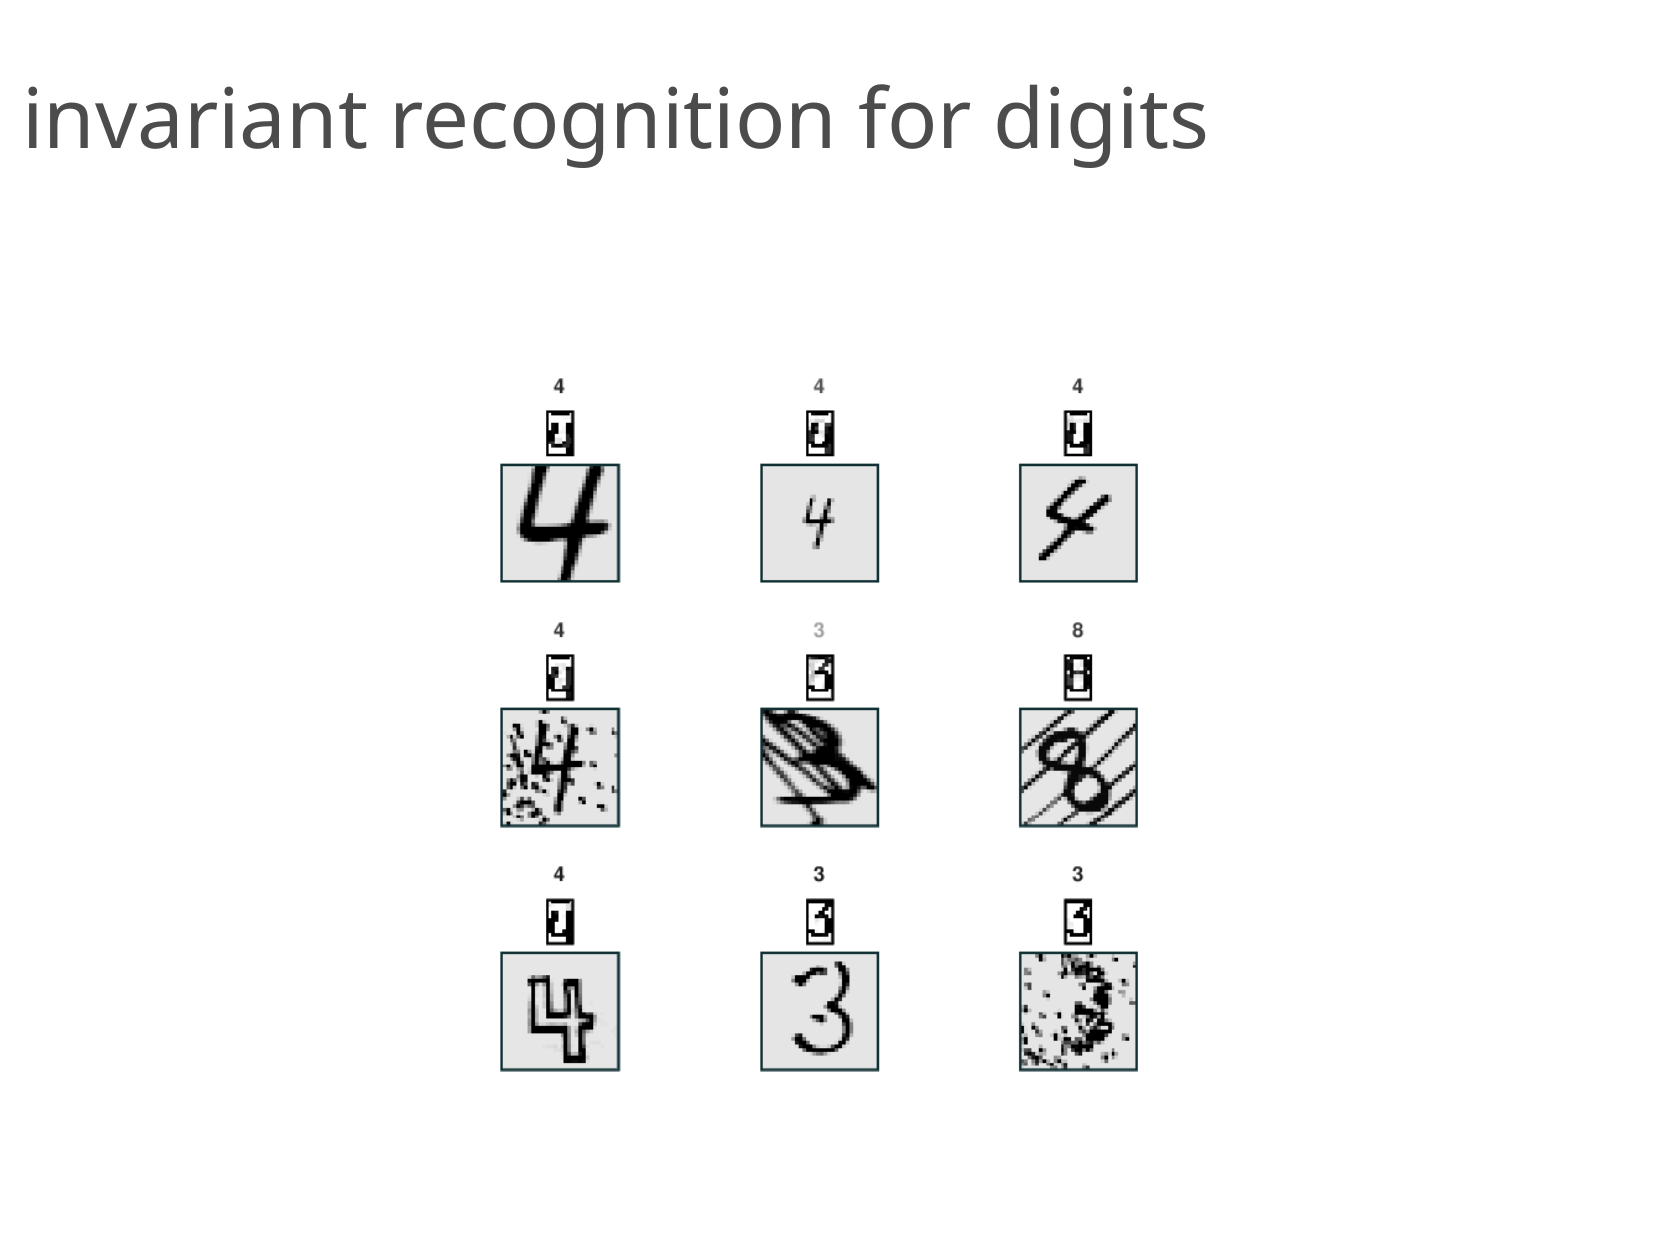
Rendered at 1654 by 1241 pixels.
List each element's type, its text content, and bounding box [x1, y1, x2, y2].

title invariant recognition for digits [22, 19, 1654, 213]
picture [342, 335, 1164, 1084]
